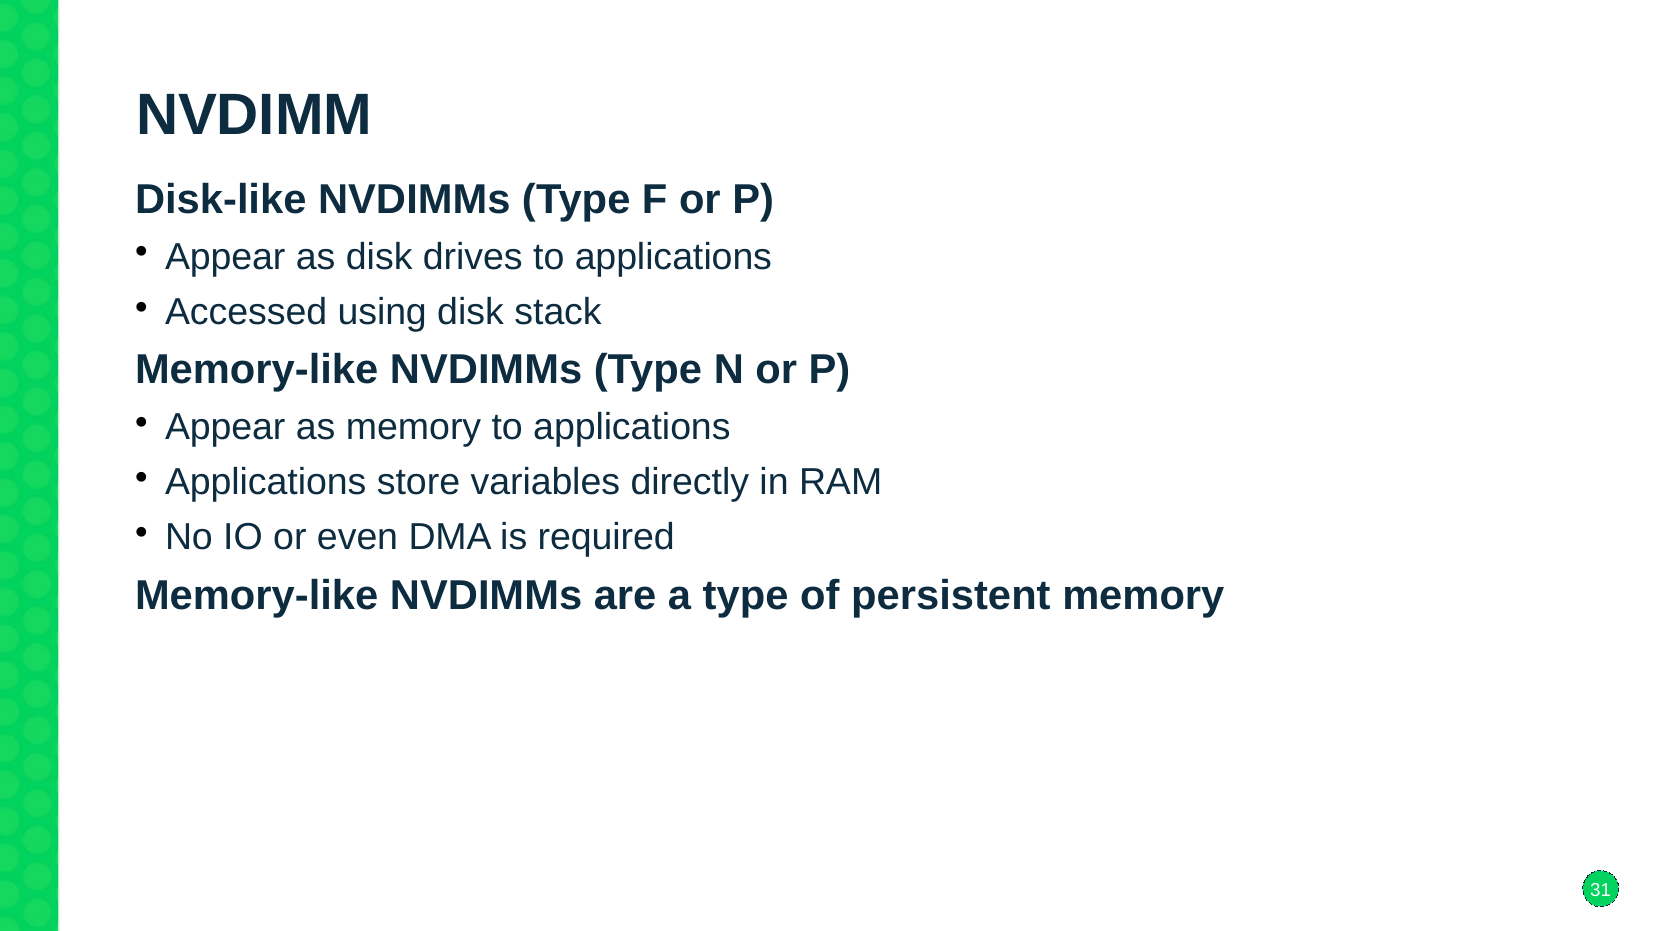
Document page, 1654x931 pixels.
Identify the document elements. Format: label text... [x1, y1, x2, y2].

picture [0, 0, 76, 931]
title NVDIMM [121, 37, 1531, 193]
list Disk-like NVDIMMs (Type F or P) Appear as disk drives to applications Accessed using disk stack Memory-like NVDIMMs (Type N or P) Appear as memory to applications Applications store variables directly in RAM No IO or even DMA is required Memory-like NVDIMMs are a type of persistent memory [120, 163, 1530, 868]
